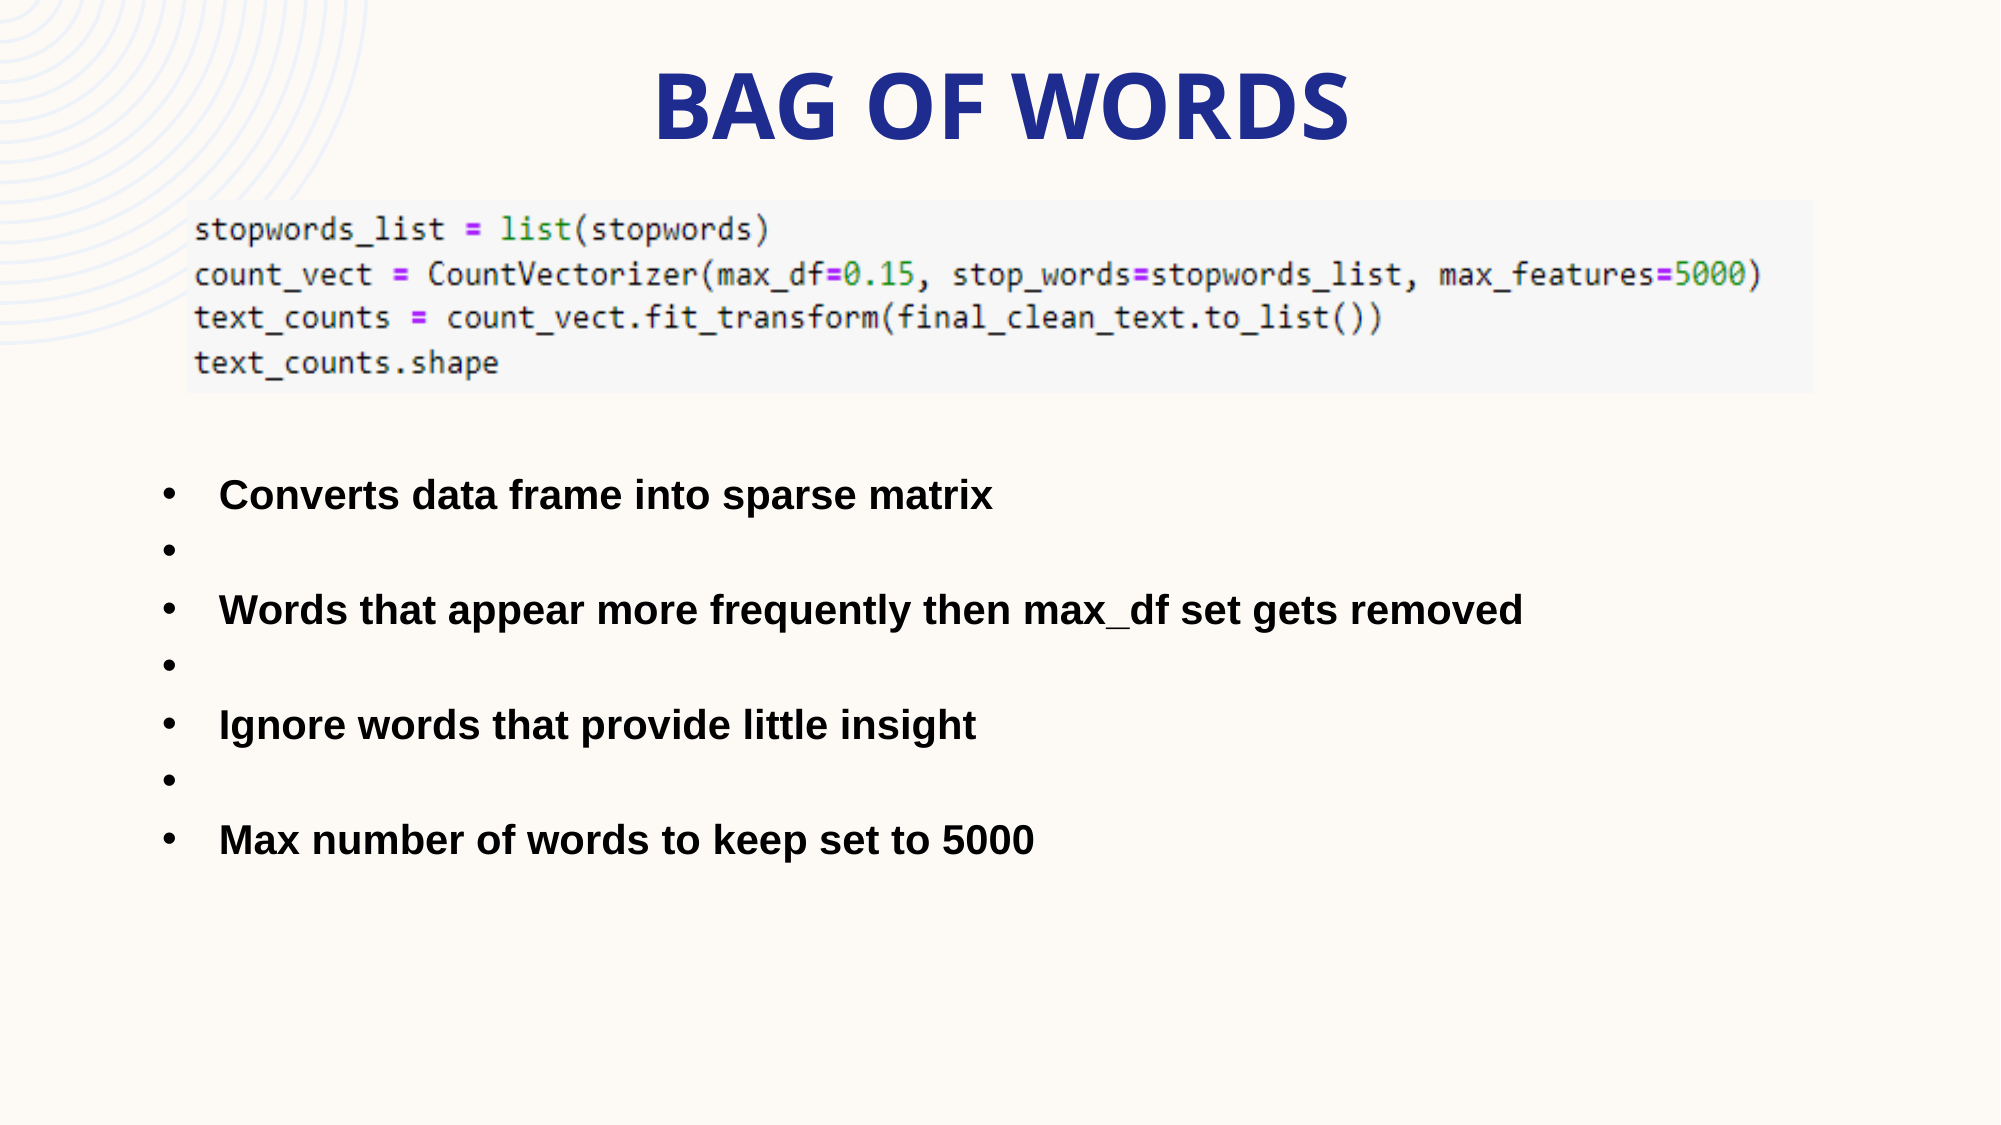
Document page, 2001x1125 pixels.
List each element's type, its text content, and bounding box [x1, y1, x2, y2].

list Converts data frame into sparse matrix Words that appear more frequently then max_df set gets removed Ignore words that provide little insight Max number of words to keep set to 5000 [146, 460, 1697, 953]
picture [187, 201, 1814, 393]
title Bag of words [126, 40, 1877, 167]
